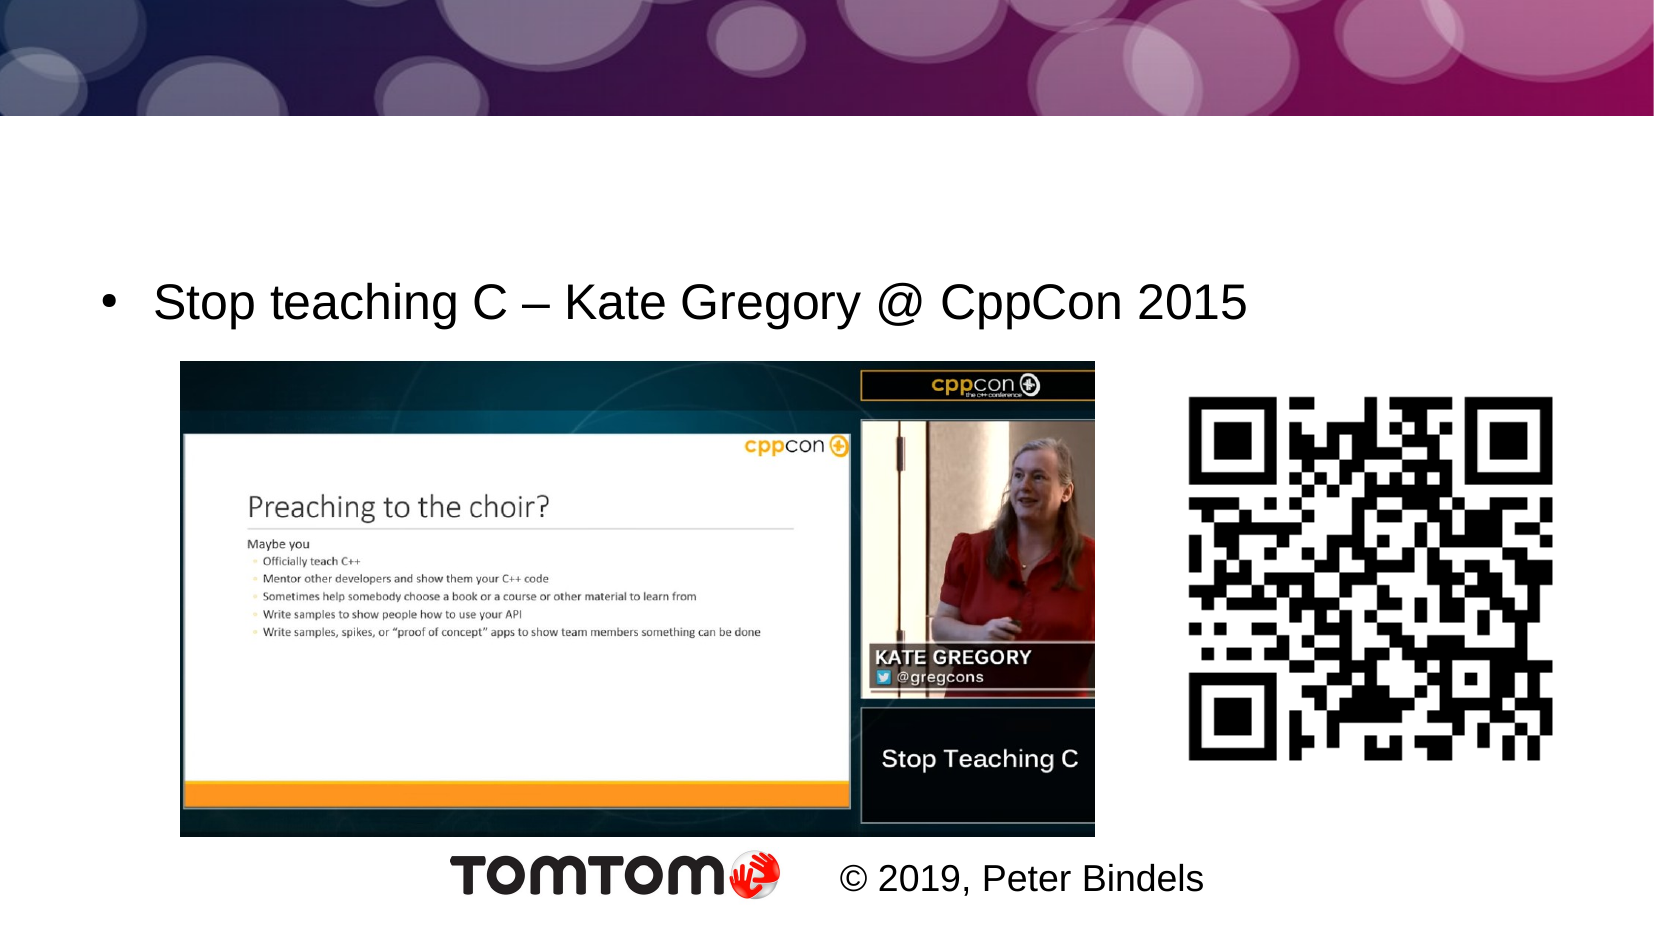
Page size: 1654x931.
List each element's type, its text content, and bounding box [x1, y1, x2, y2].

picture [1136, 344, 1606, 814]
picture [180, 360, 1095, 837]
picture [0, 0, 1654, 116]
list Stop teaching C – Kate Gregory @ CppCon 2015 [82, 274, 1571, 815]
picture [450, 847, 784, 906]
